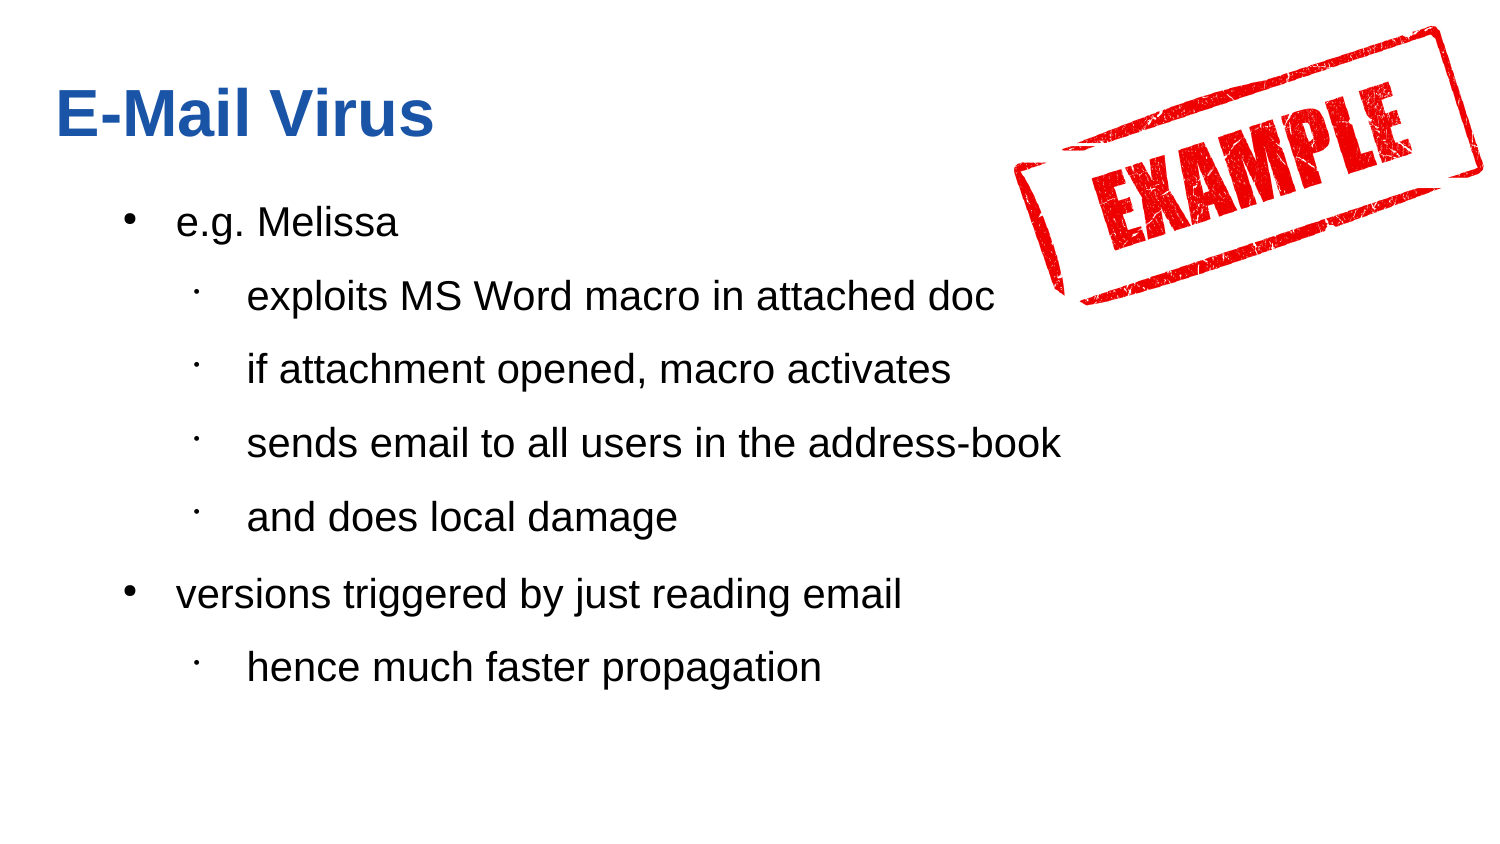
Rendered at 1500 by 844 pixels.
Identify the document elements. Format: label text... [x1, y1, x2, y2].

title E-Mail Virus [40, 97, 999, 166]
picture [999, 0, 1500, 329]
list e.g. Melissa exploits MS Word macro in attached doc if attachment opened, macro activates sends email to all users in the address-book and does local damage versions triggered by just reading email hence much faster propagation [90, 180, 1456, 755]
